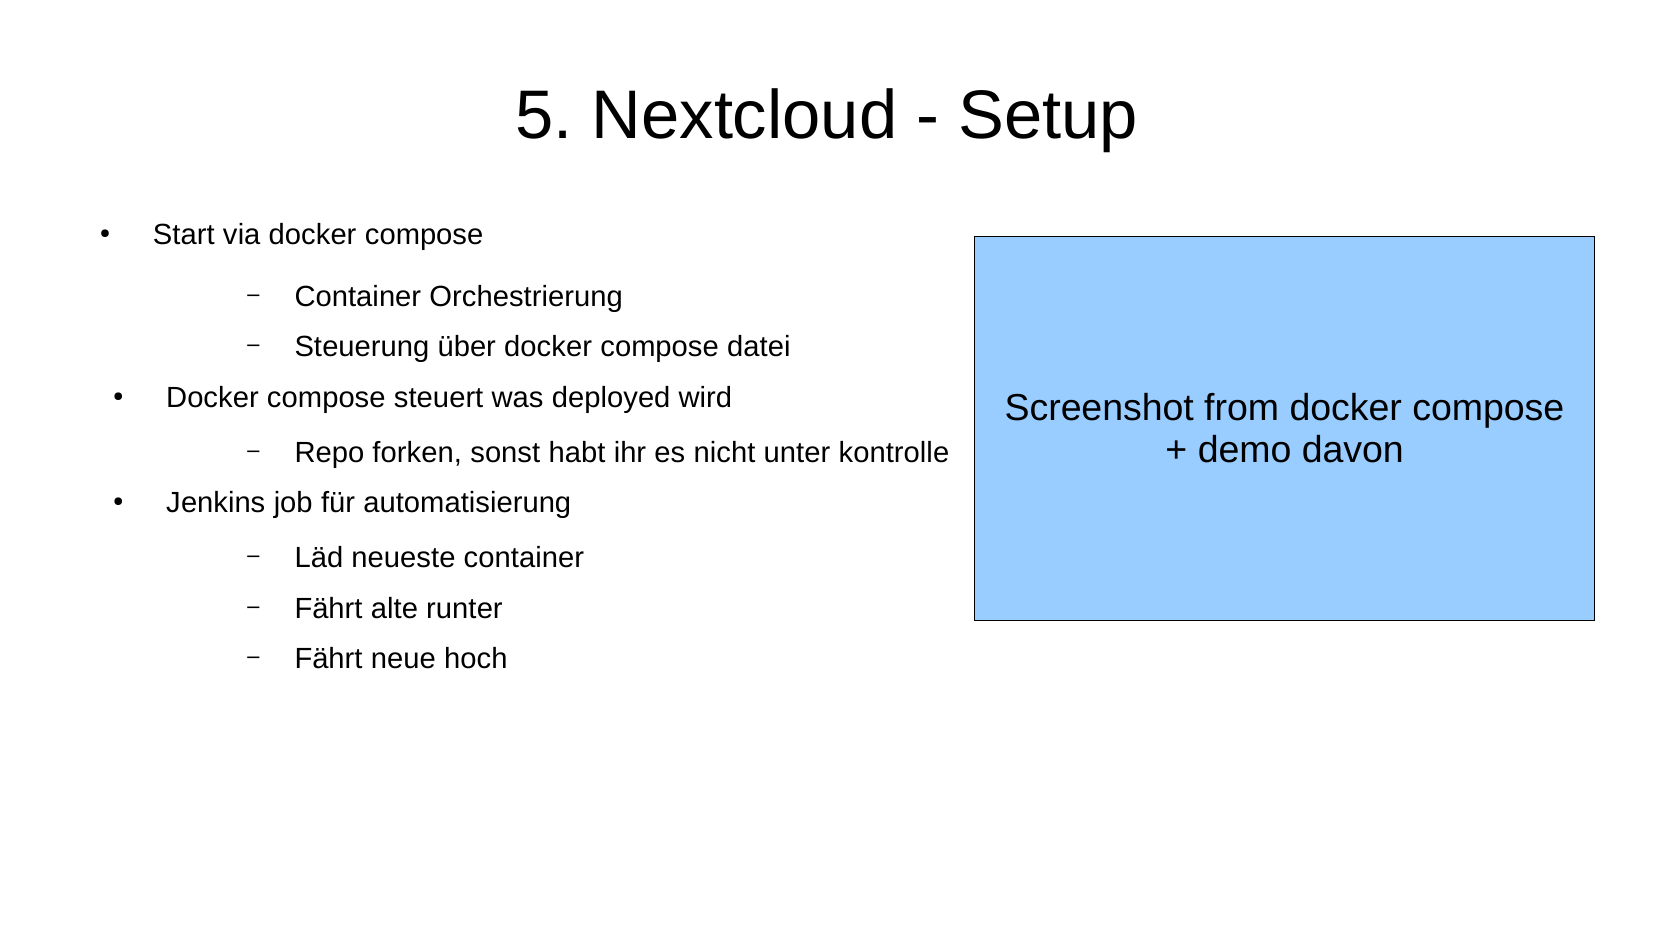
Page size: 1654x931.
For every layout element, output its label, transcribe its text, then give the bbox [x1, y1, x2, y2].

list Start via docker compose Container Orchestrierung Steuerung über docker compose datei Docker compose steuert was deployed wird Repo forken, sonst habt ihr es nicht unter kontrolle Jenkins job für automatisierung Läd neueste container Fährt alte runter Fährt neue hoch [82, 217, 1571, 886]
text_box Screenshot from docker compose + demo davon [974, 236, 1595, 621]
title 5. Nextcloud - Setup [82, 37, 1571, 193]
